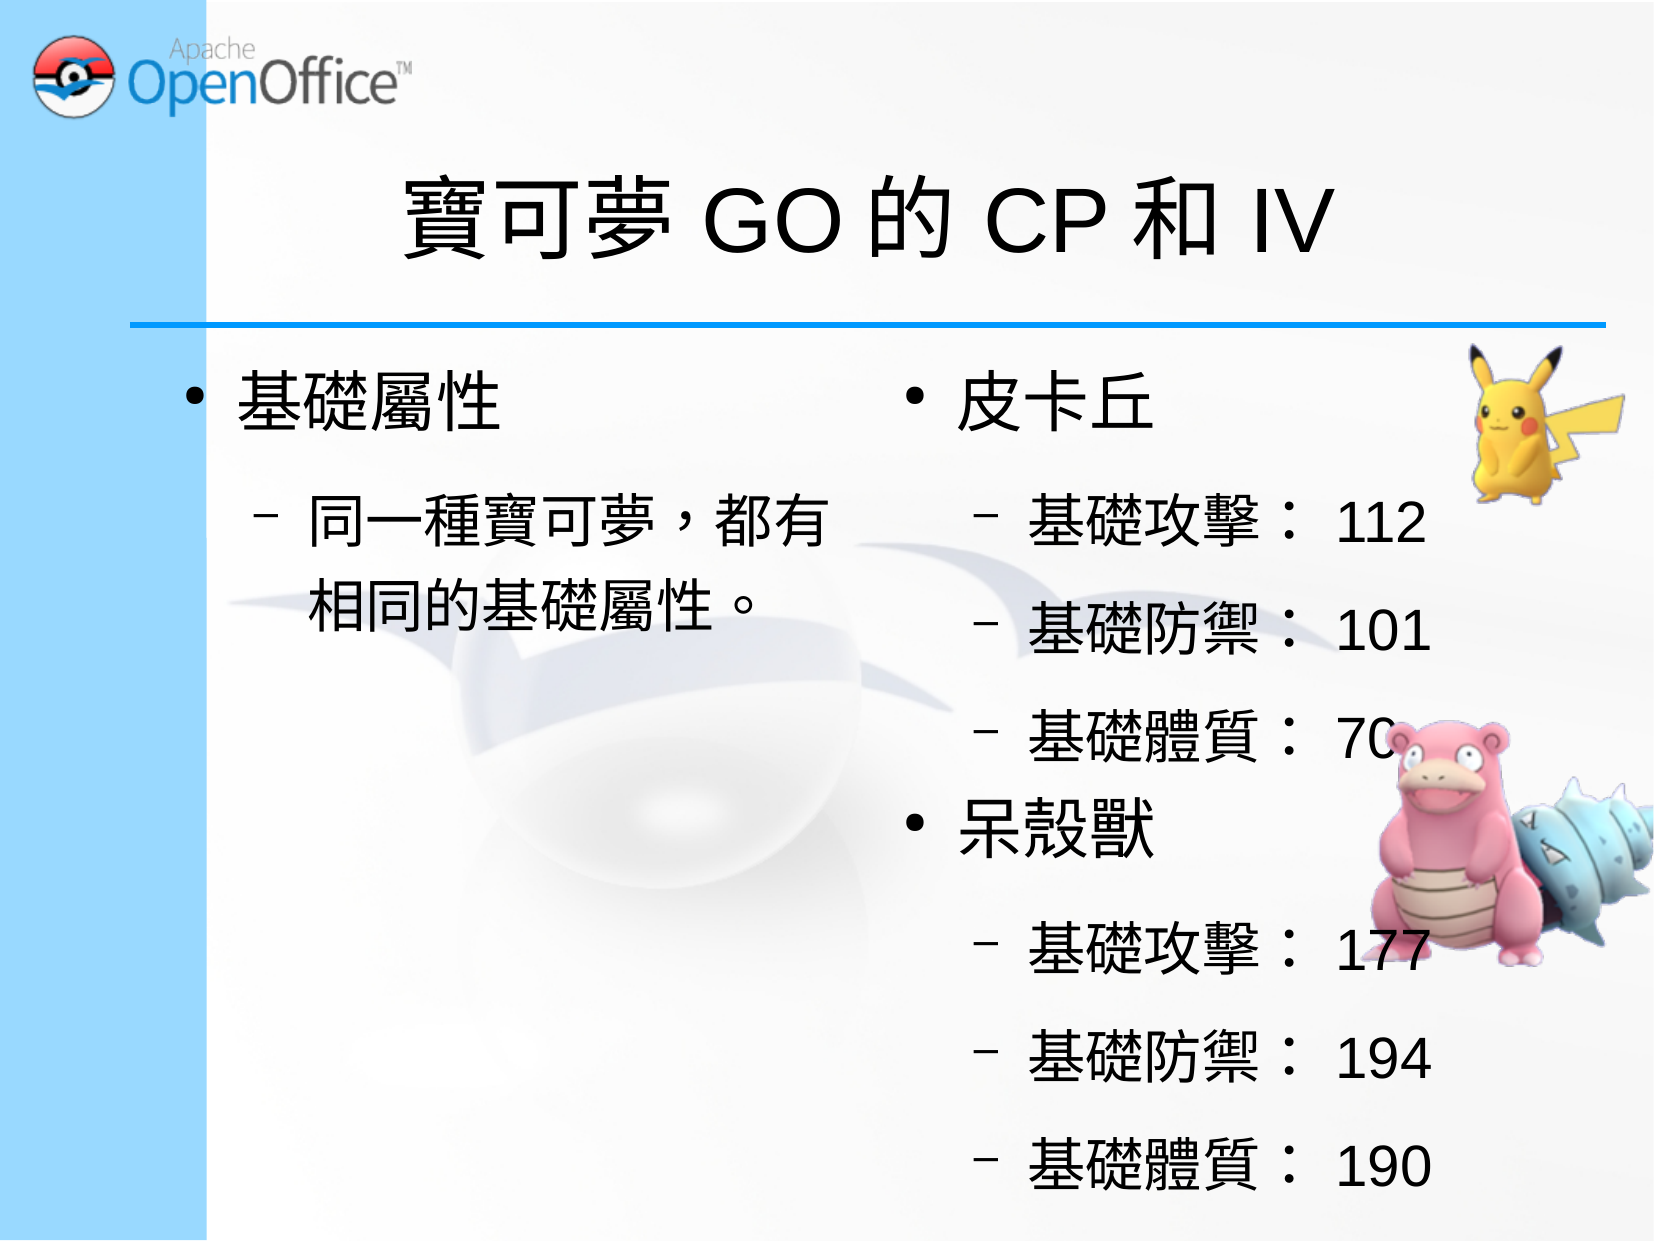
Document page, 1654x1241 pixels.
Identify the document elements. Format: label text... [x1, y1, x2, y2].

title 寶可夢GO的CP和IV [165, 108, 1571, 316]
list 皮卡丘 基礎攻擊：112 基礎防禦：101 基礎體質：70 [885, 349, 1572, 740]
list 呆殼獸 基礎攻擊：177 基礎防禦：194 基礎體質：190 [885, 776, 1572, 1167]
list 基礎屬性 同一種寶可夢，都有相同的基礎屬性。 [165, 349, 852, 1168]
picture [31, 2, 1654, 1241]
